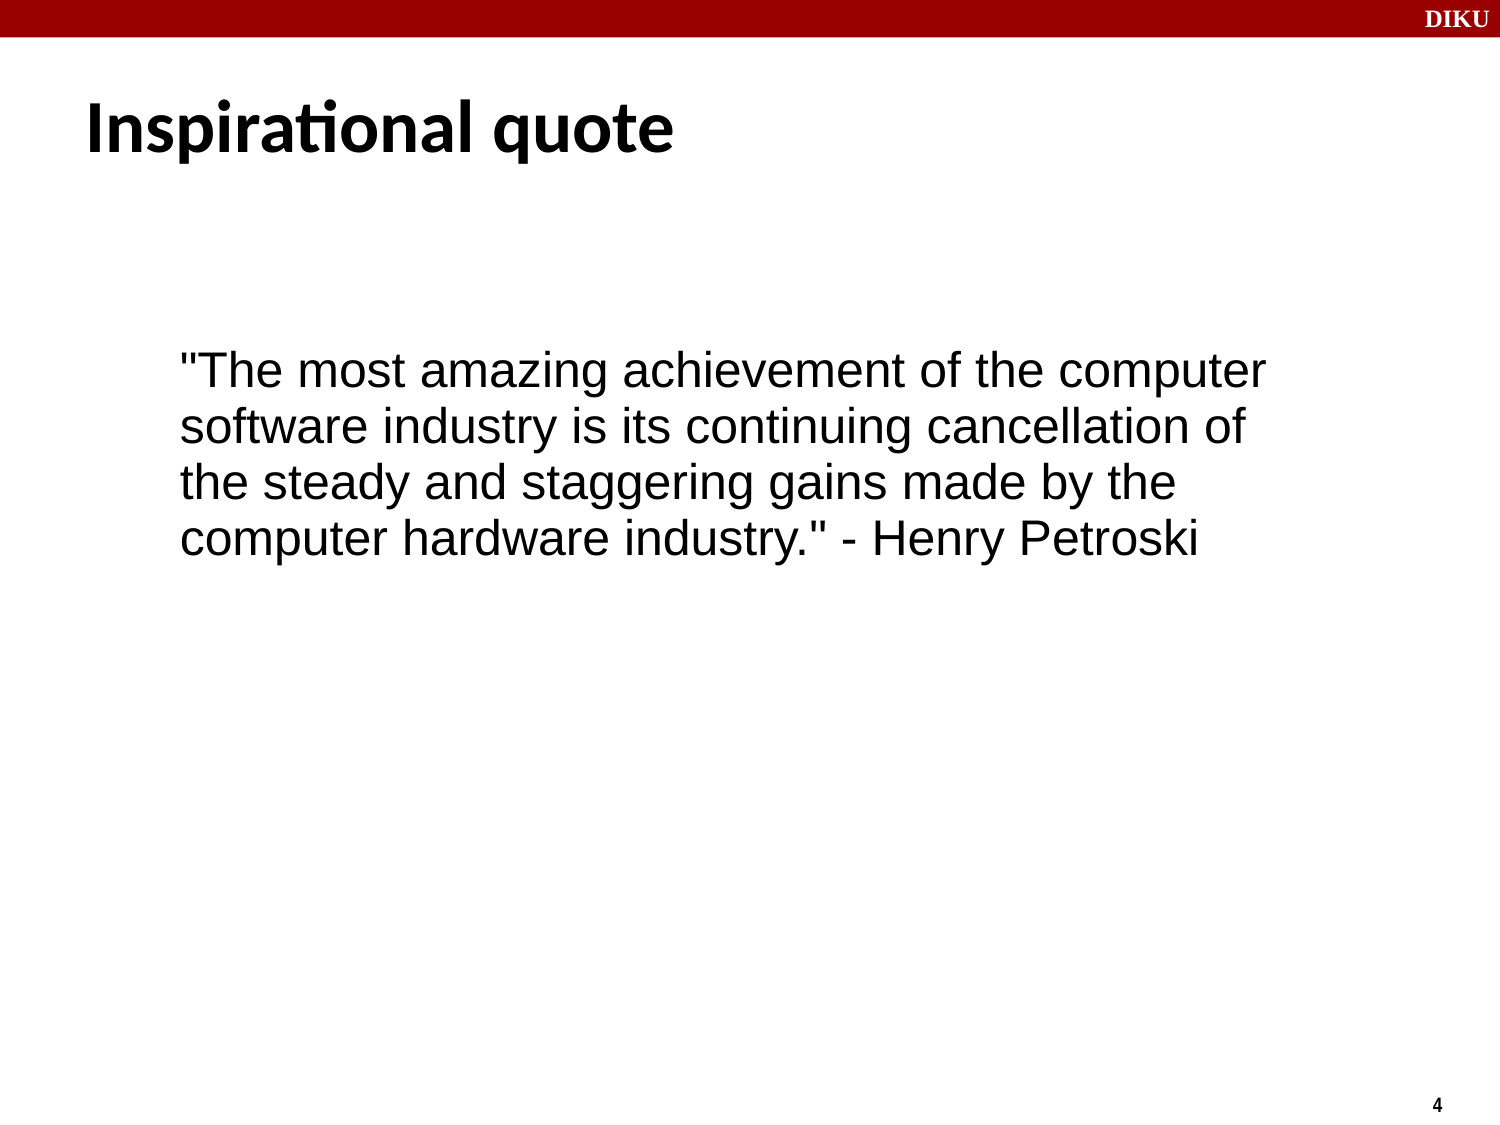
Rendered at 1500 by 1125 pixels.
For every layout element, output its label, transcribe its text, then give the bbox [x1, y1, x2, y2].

text_box "The most amazing achievement of the computer software industry is its continuing cancellation of the steady and staggering gains made by the computer hardware industry." - Henry Petroski [165, 335, 1291, 601]
text_box Inspirational quote [70, 75, 1485, 169]
